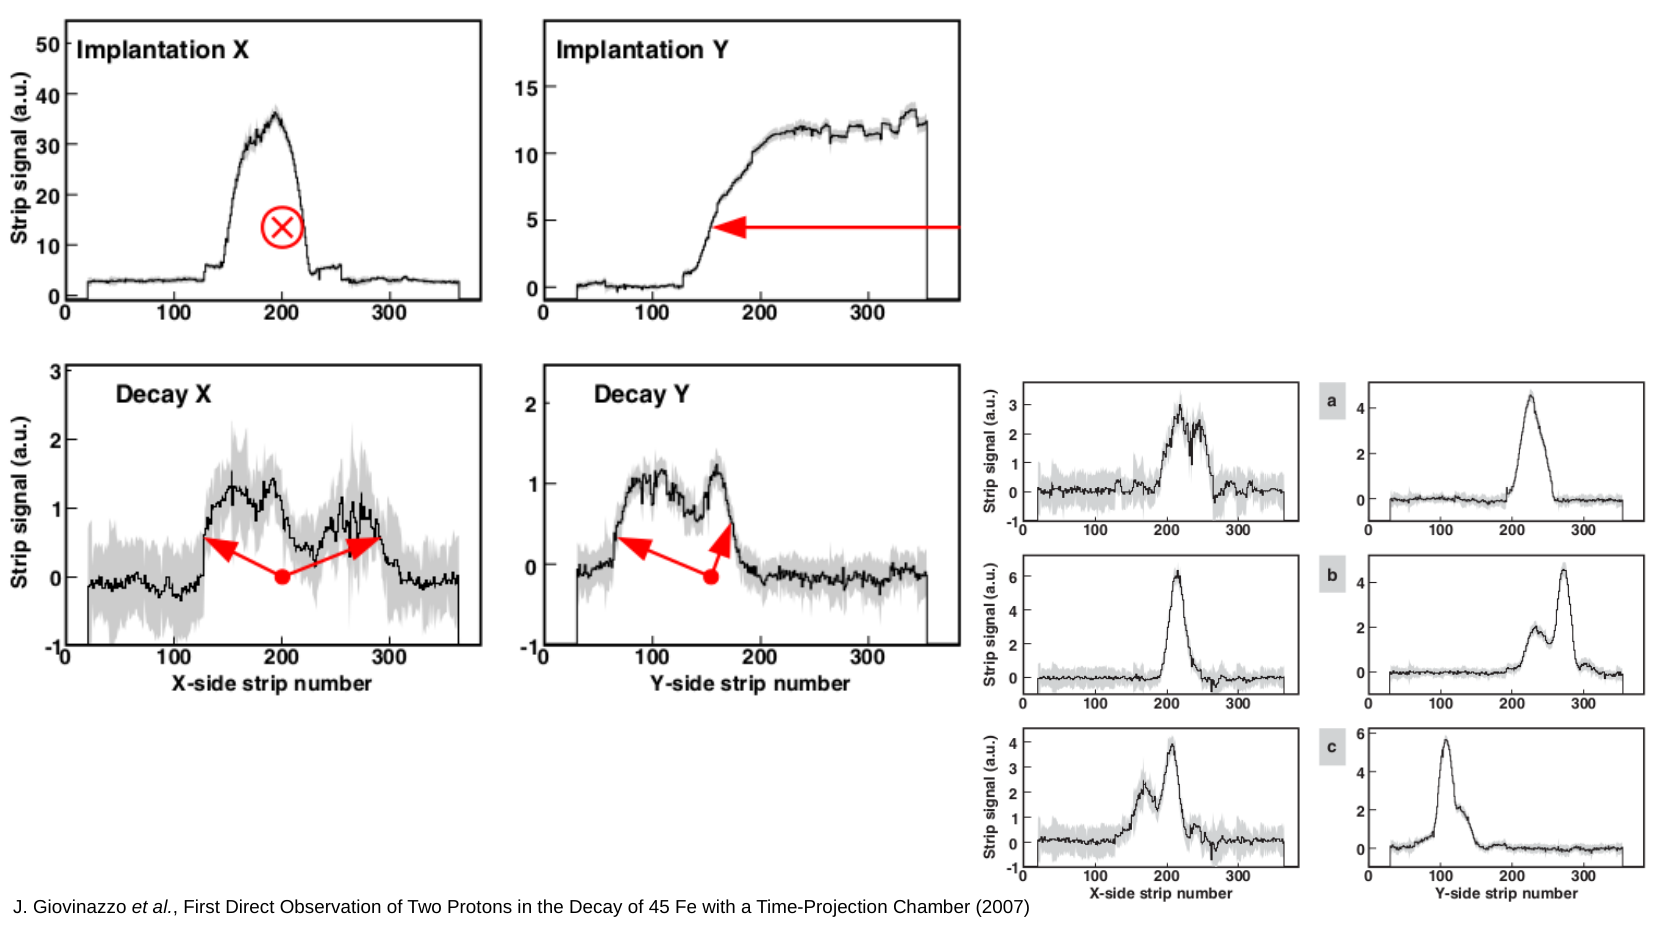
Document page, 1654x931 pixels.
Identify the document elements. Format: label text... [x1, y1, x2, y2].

picture [0, 0, 969, 705]
picture [974, 367, 1654, 888]
text_box J. Giovinazzo et al., First Direct Observation of Two Protons in the Decay of 45 Fe with a Time-Projection Chamber (2007) [0, 888, 1654, 931]
